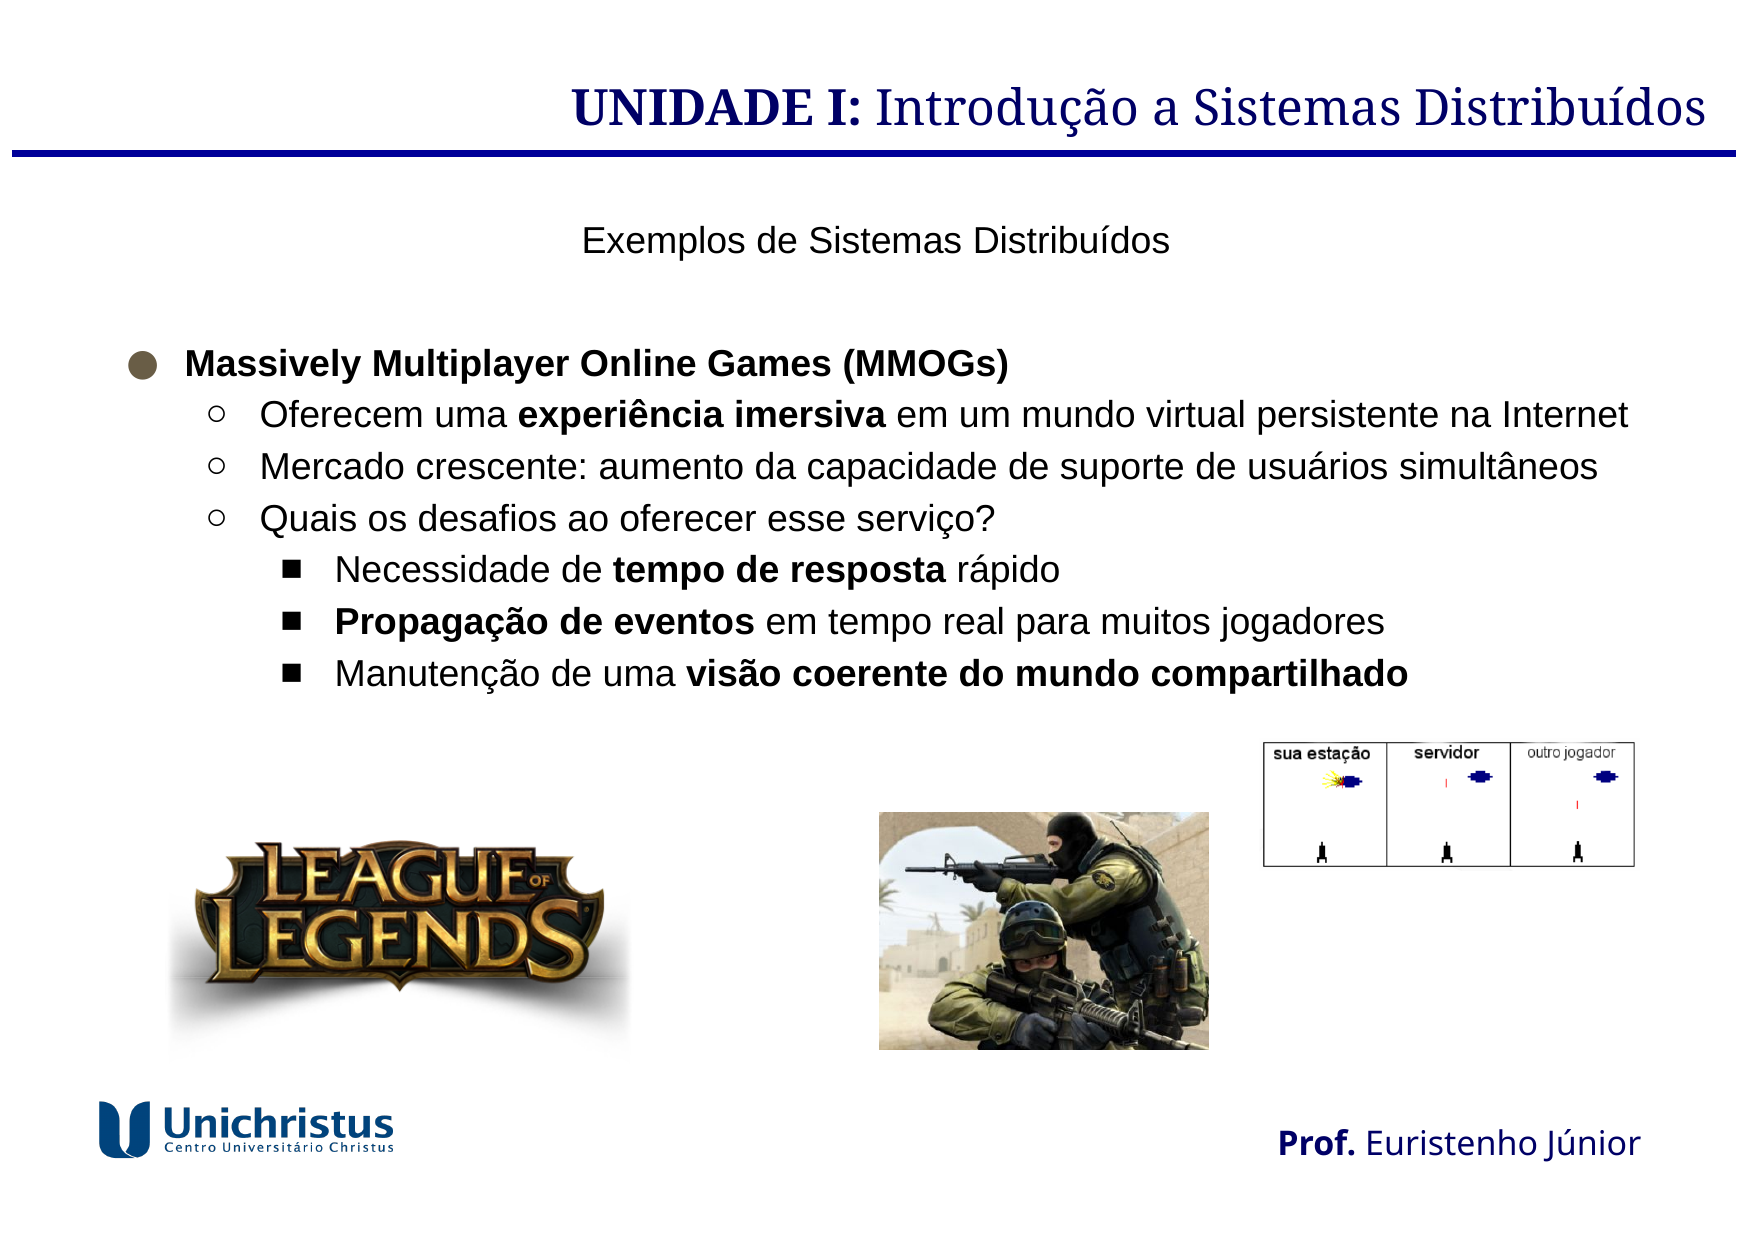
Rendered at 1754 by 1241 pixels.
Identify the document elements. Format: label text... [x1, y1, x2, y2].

text_box UNIDADE I: Introdução a Sistemas Distribuídos [556, 64, 1708, 150]
picture [879, 812, 1209, 1050]
picture [1257, 732, 1642, 877]
picture [94, 1098, 398, 1160]
title Exemplos de Sistemas Distribuídos [177, 200, 1575, 316]
text_box UNIDADE I: Introdução a Sistemas Distribuídos [556, 157, 1708, 161]
text_box Massively Multiplayer Online Games (MMOGs) Oferecem uma experiência imersiva em um mundo virtual persistente na Internet Mercado crescente: aumento da capacidade de suporte de usuários simultâneos Quais os desafios ao oferecer esse serviço? Necessidade de tempo de resposta rápido Propagação de eventos em tempo real para muitos jogadores Manutenção de uma visão coerente do mundo compartilhado [94, 316, 1654, 914]
text_box Prof. Euristenho Júnior [1262, 1111, 1695, 1167]
picture [165, 840, 634, 1064]
